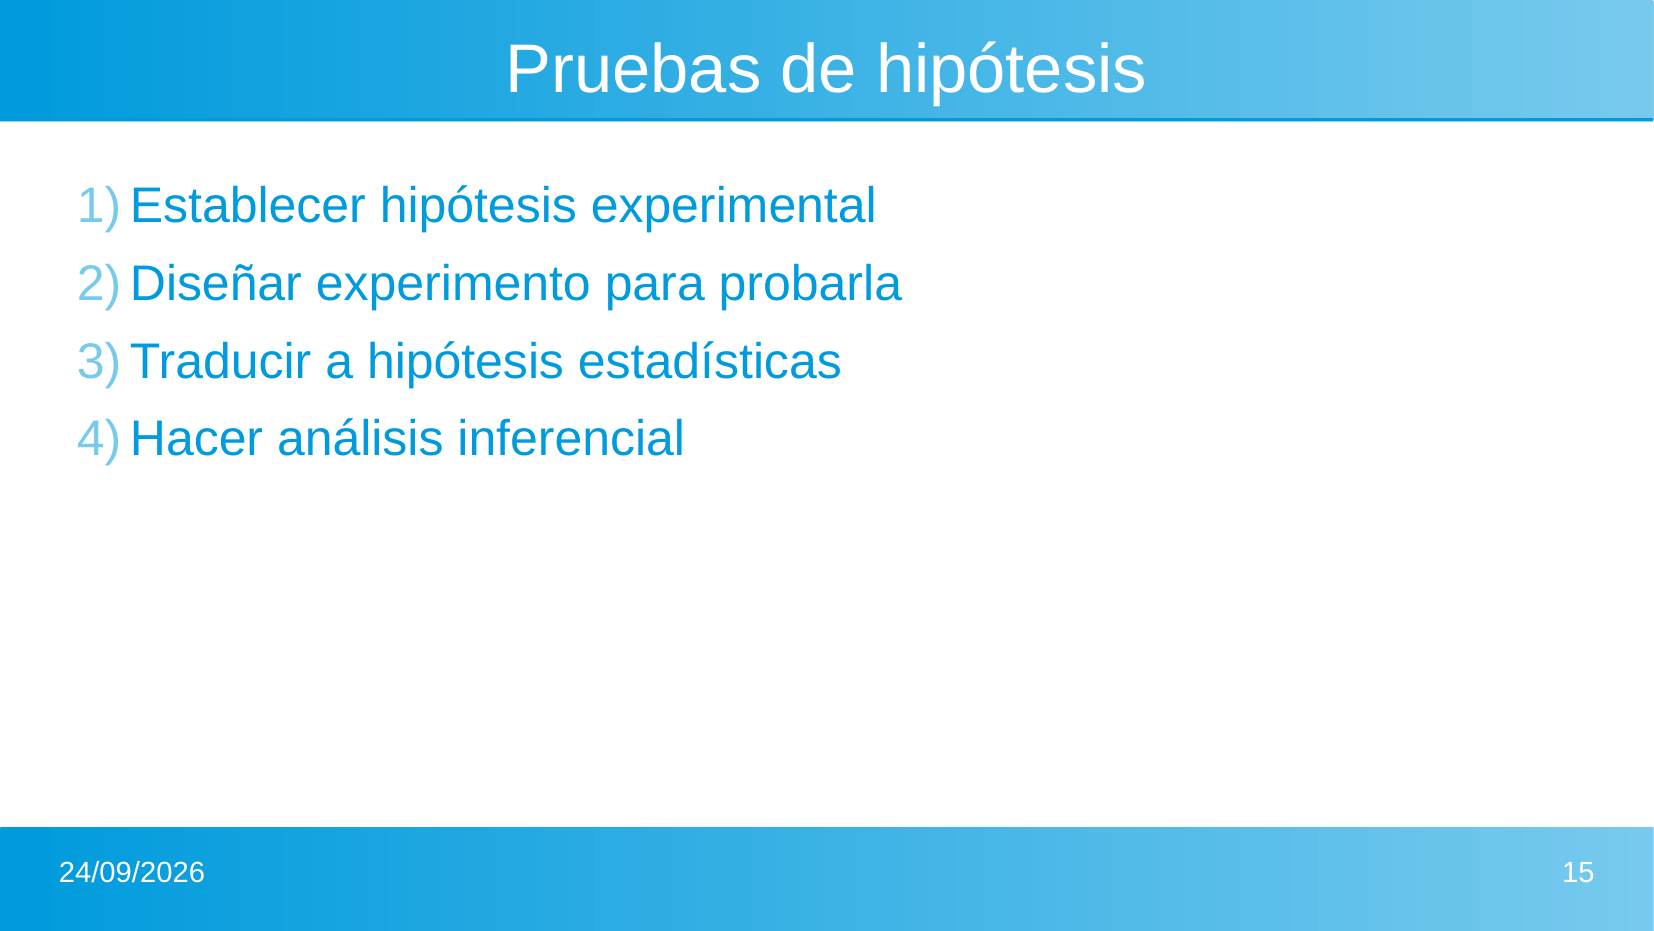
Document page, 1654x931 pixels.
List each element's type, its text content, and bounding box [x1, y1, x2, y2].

title Pruebas de hipótesis [59, 29, 1595, 108]
list Establecer hipótesis experimental Diseñar experimento para probarla Traducir a hipótesis estadísticas Hacer análisis inferencial [59, 177, 1595, 768]
